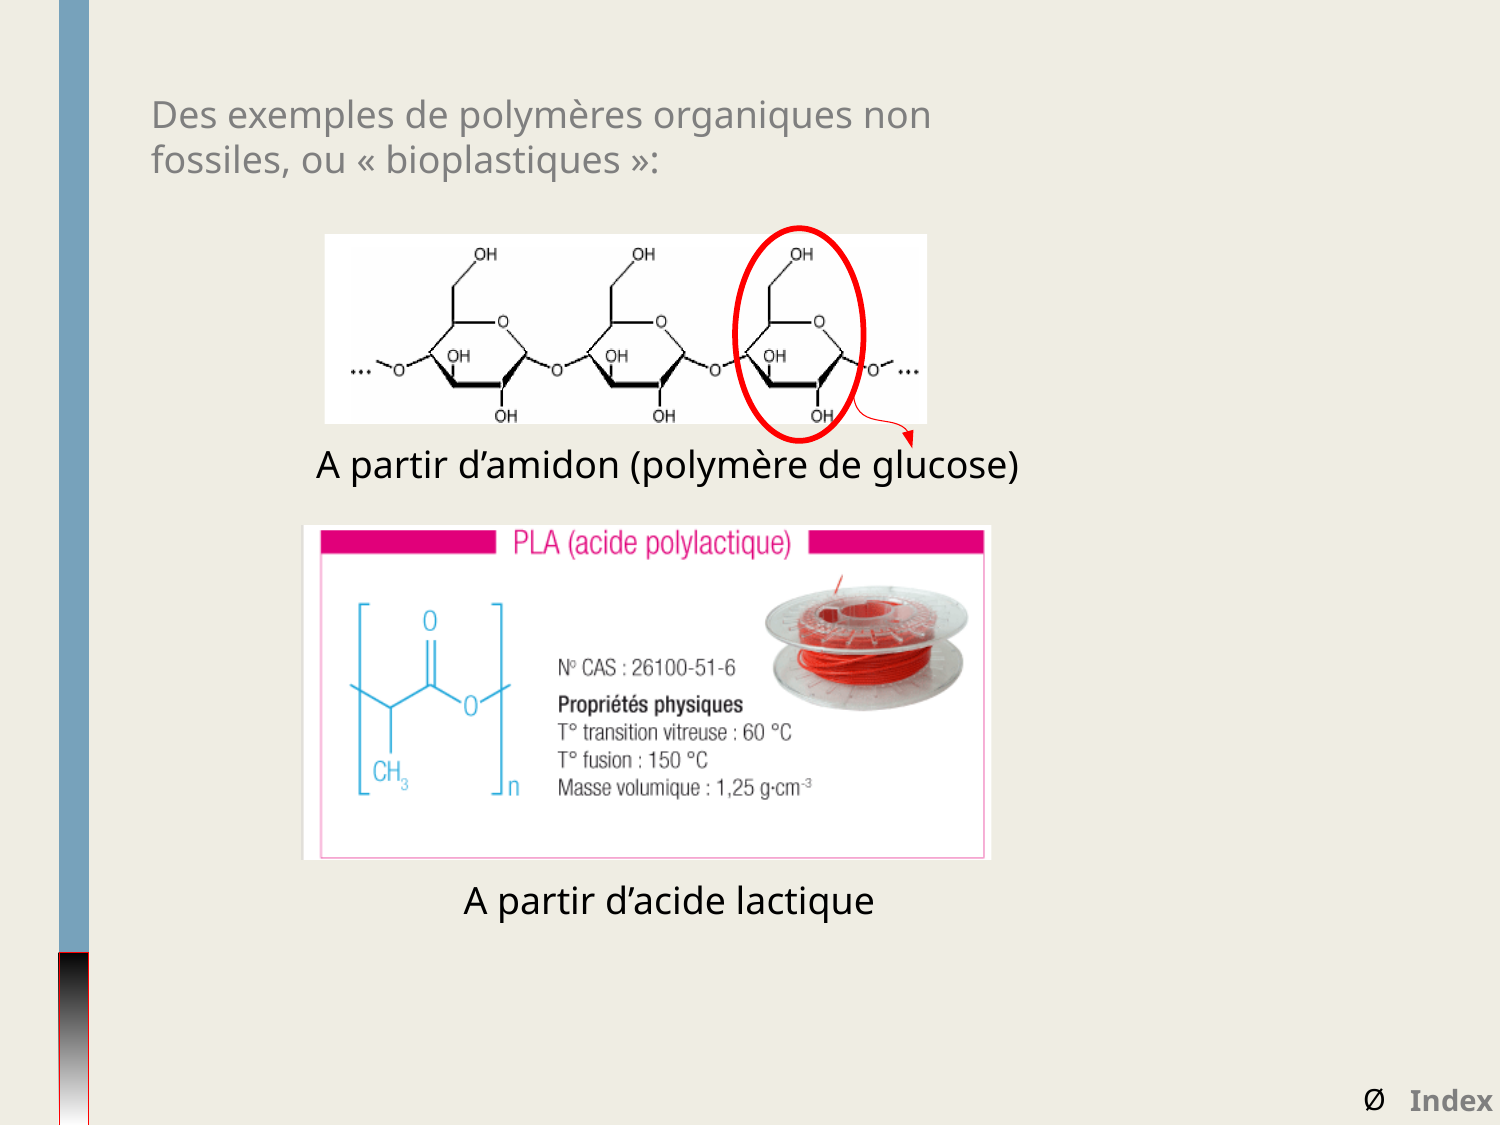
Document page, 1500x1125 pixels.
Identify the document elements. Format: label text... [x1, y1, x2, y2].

text_box A partir d’amidon (polymère de glucose) [301, 433, 951, 494]
picture [827, 234, 928, 424]
picture [324, 234, 771, 424]
text_box A partir d’acide lactique [448, 869, 845, 931]
text_box Index [1348, 1074, 1493, 1125]
text_box Des exemples de polymères organiques non fossiles, ou « bioplastiques »: [135, 83, 1034, 190]
picture [839, 402, 891, 424]
text_box [59, 0, 89, 1125]
picture [738, 234, 860, 424]
picture [301, 525, 992, 860]
